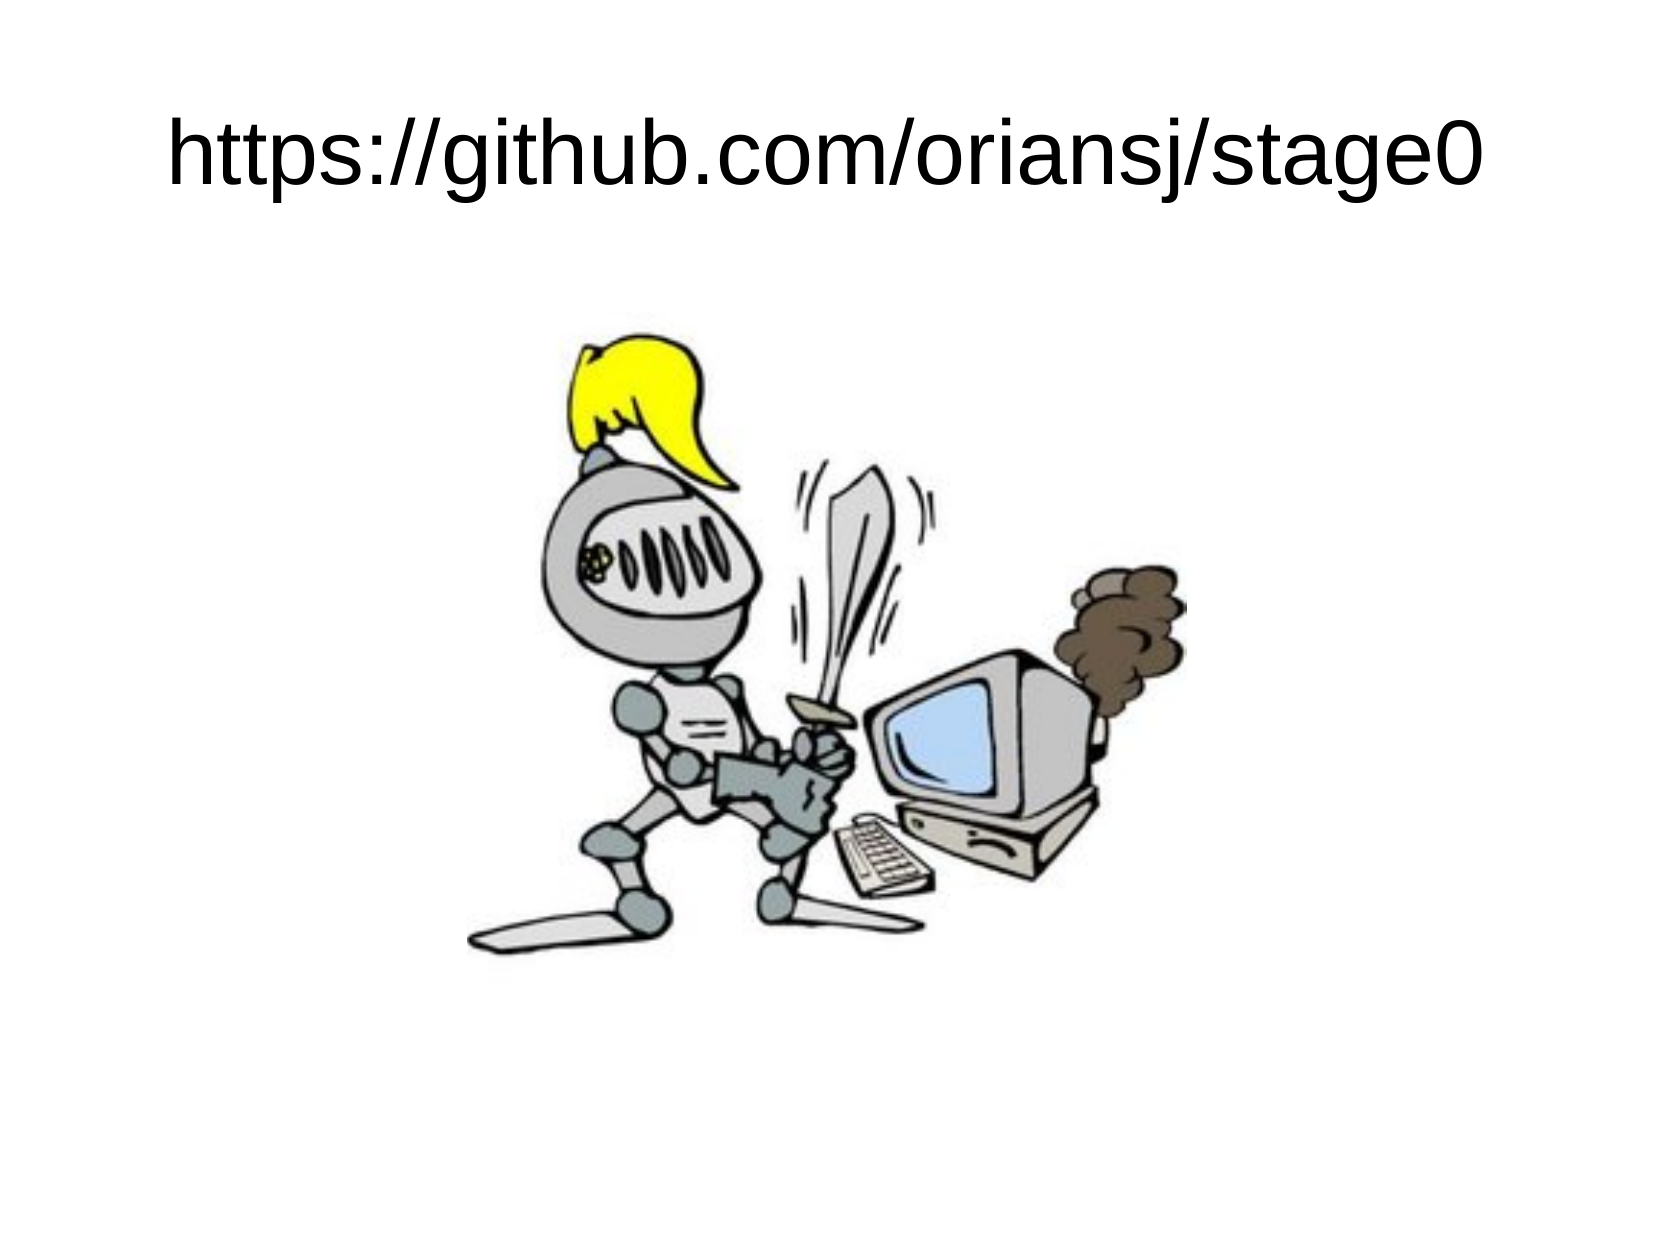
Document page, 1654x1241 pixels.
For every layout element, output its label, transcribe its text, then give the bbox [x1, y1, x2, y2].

picture [467, 290, 1187, 1010]
title https://github.com/oriansj/stage0 [82, 49, 1571, 257]
